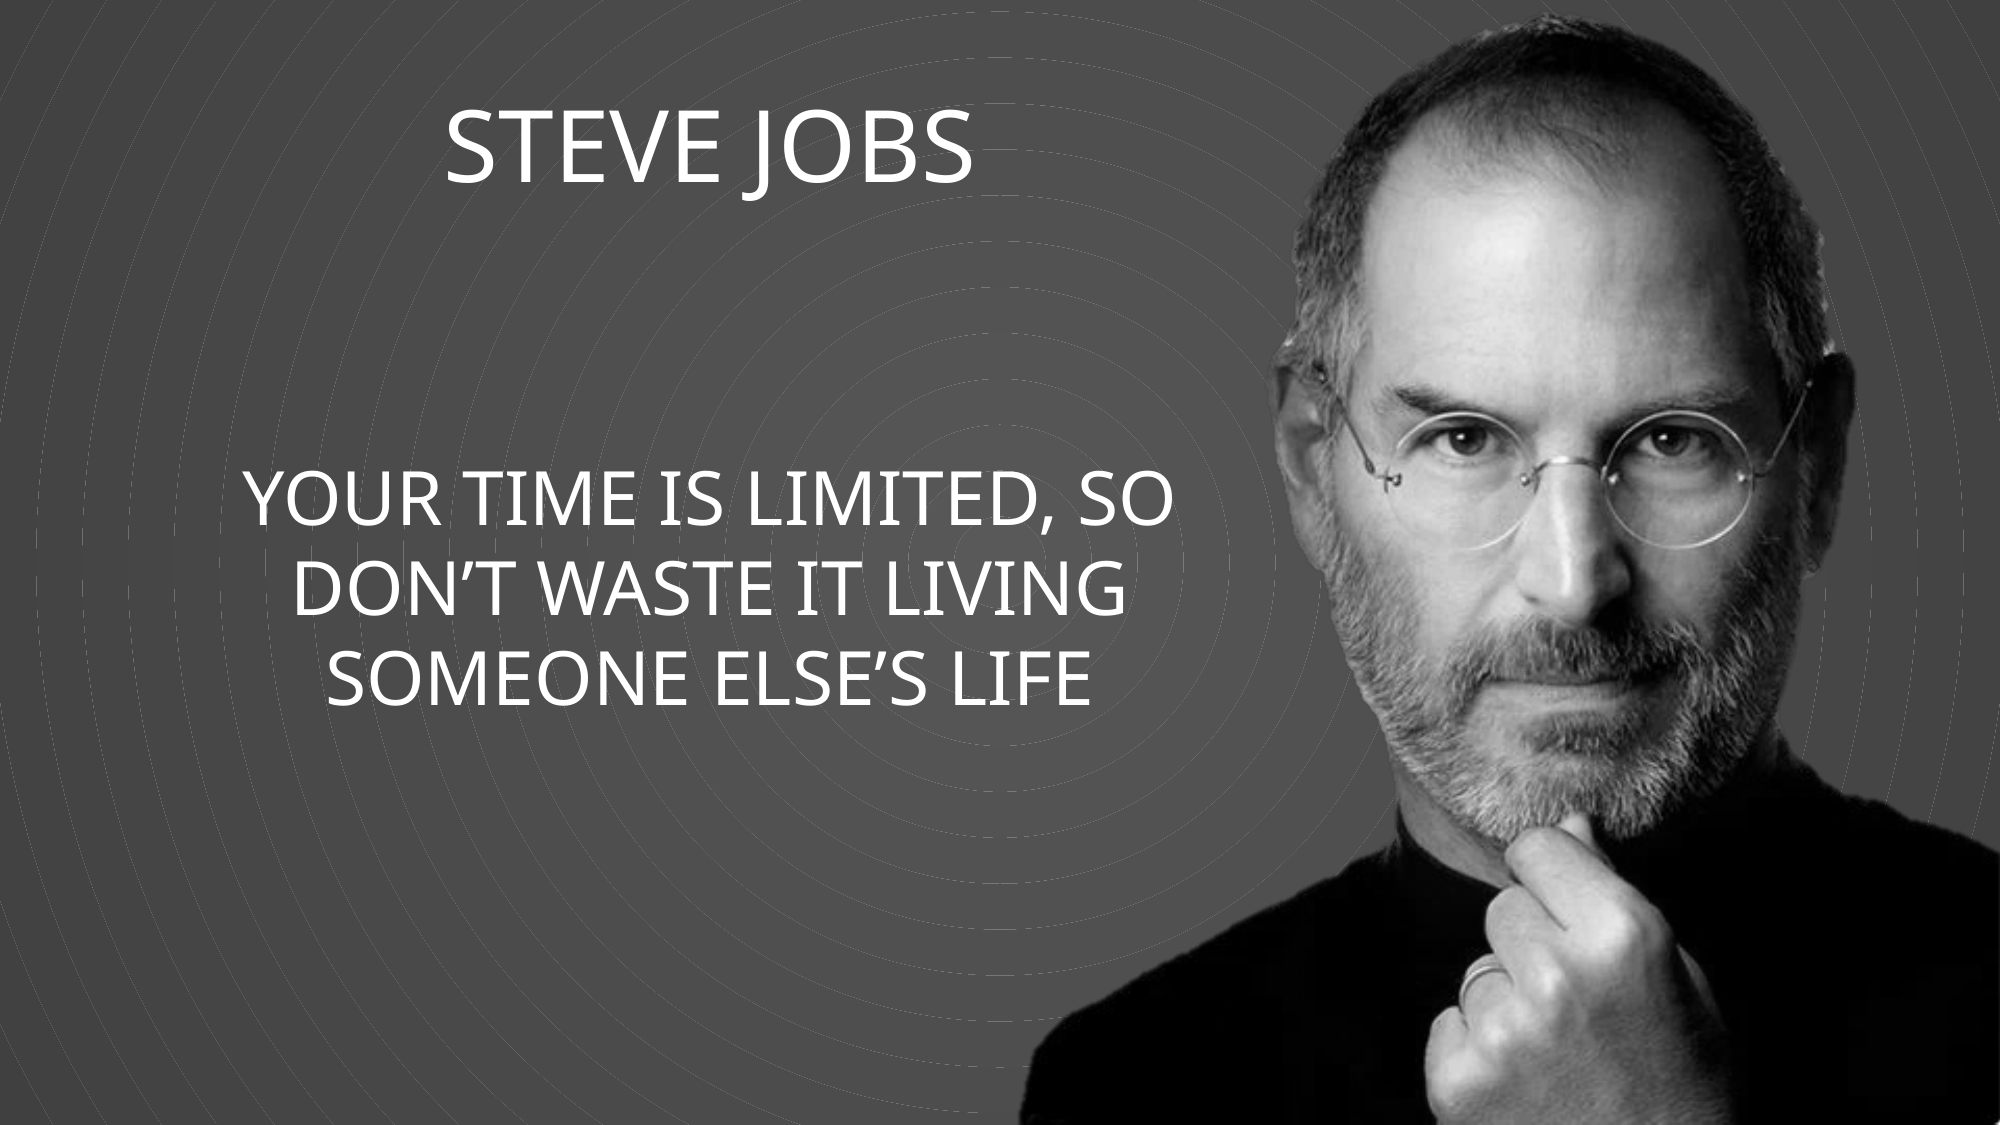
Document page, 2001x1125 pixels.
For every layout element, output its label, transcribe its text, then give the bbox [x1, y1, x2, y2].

picture [1016, 0, 2000, 1125]
text_box YOUR TIME IS LIMITED, SO DON’T WASTE IT LIVING SOMEONE ELSE’S LIFE [167, 443, 1253, 731]
text_box STEVE JOBS [229, 74, 1016, 212]
